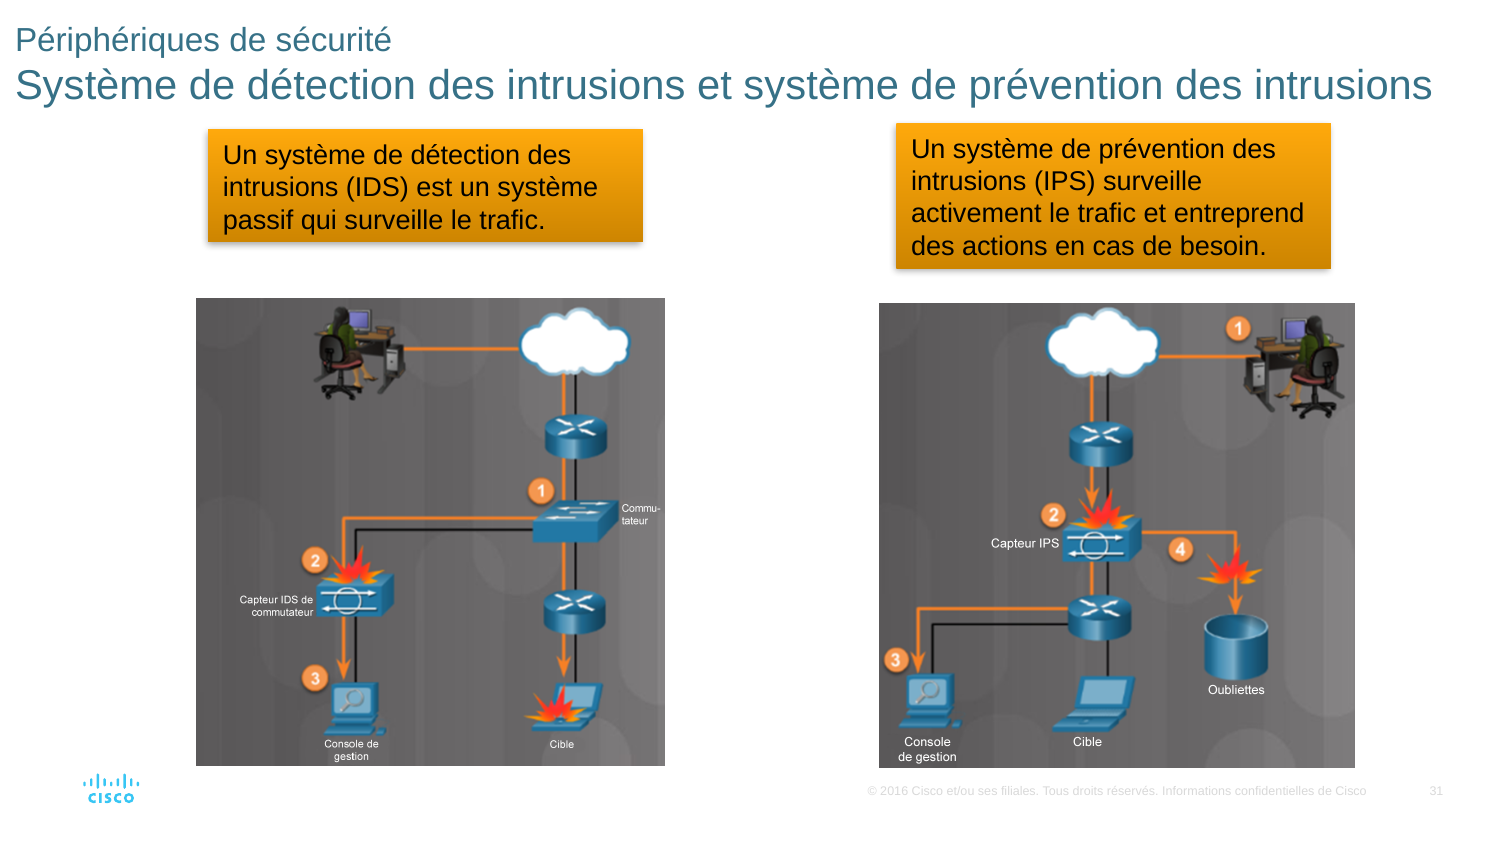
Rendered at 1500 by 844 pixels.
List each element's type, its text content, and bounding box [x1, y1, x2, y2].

text_box Un système de prévention des intrusions (IPS) surveille activement le trafic et entreprend des actions en cas de besoin. [896, 123, 1331, 269]
picture [196, 298, 665, 766]
text_box Un système de détection des intrusions (IDS) est un système passif qui surveille le trafic. [208, 129, 643, 242]
title Périphériques de sécurité Système de détection des intrusions et système de prévention des intrusions [0, 1, 1500, 126]
picture [879, 303, 1355, 768]
